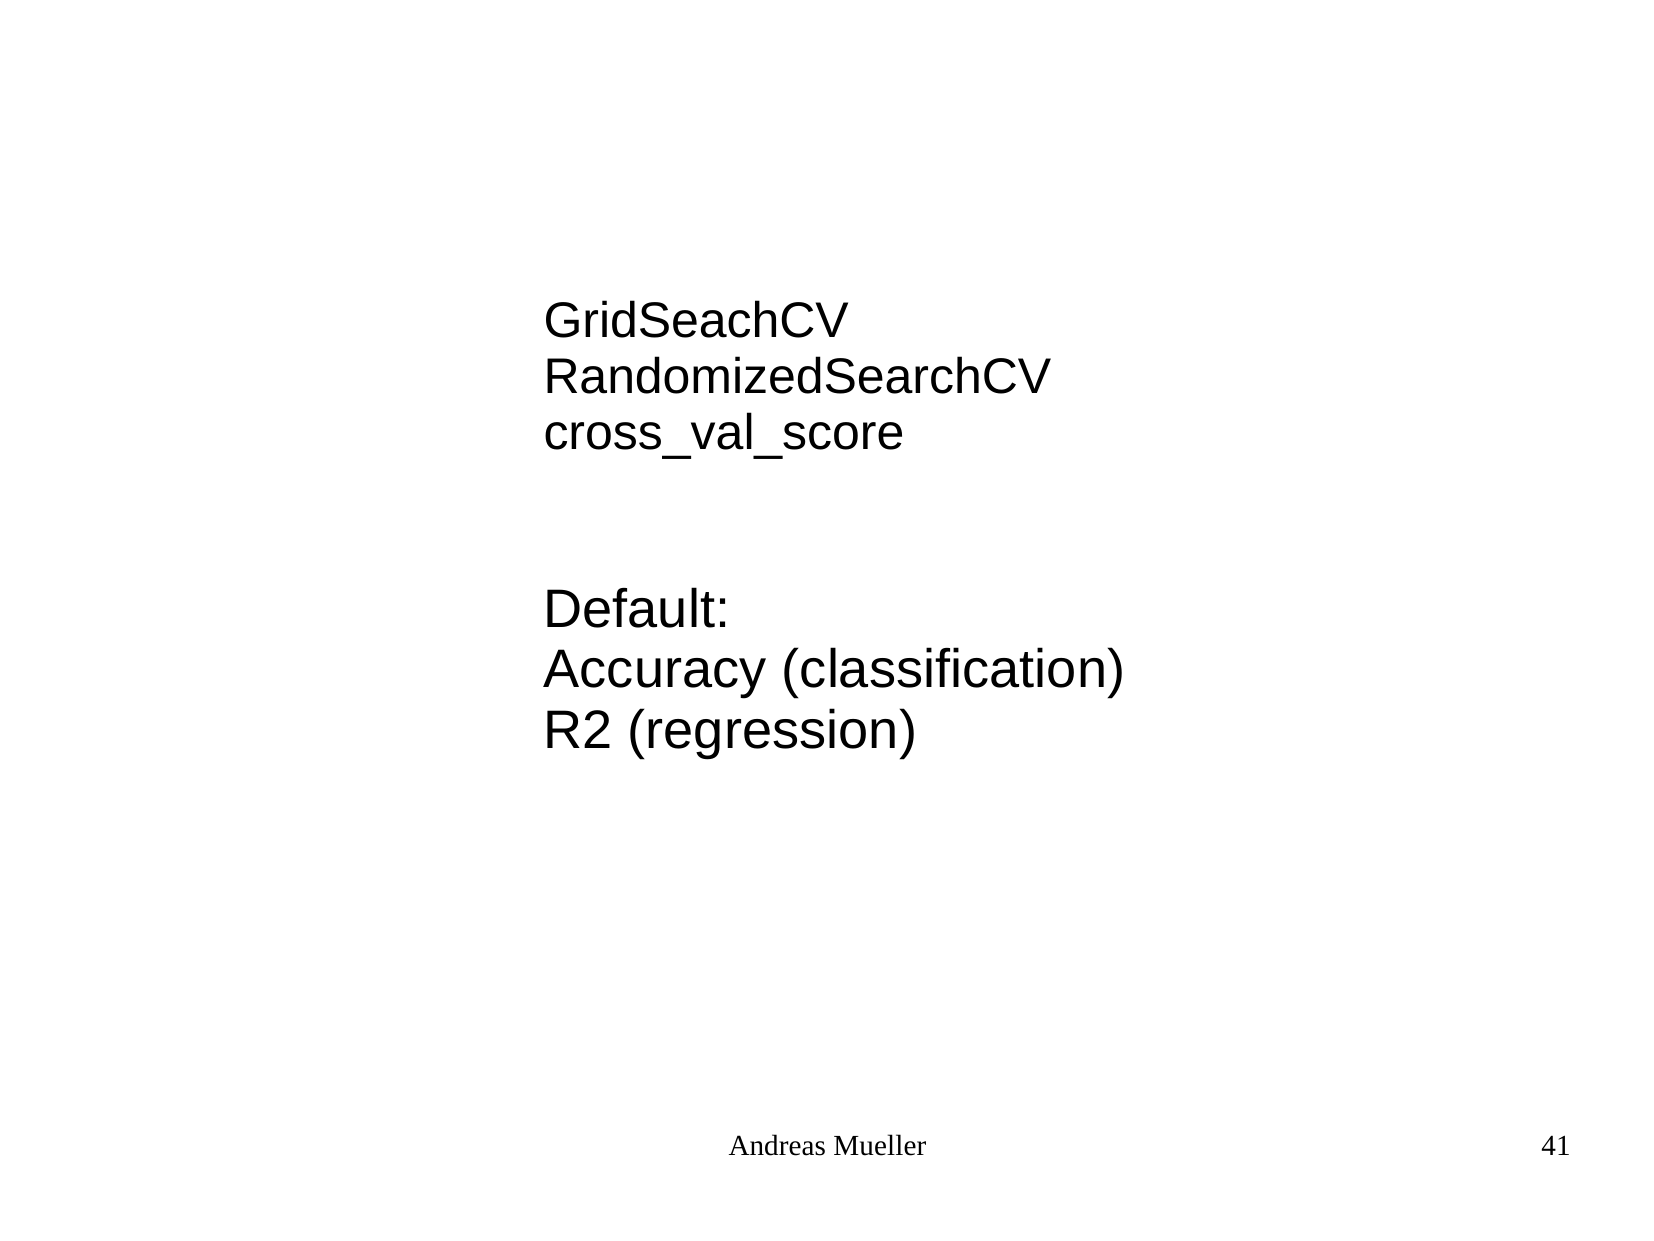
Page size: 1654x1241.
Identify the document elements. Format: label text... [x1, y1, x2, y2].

text_box Default: Accuracy (classification) R2 (regression) [528, 525, 1306, 769]
text_box GridSeachCV RandomizedSearchCV cross_val_score [528, 285, 1324, 525]
text_box For GridSeachCV cross_val_score validation_curve Typical: accuracy [667, 1132, 1654, 1241]
